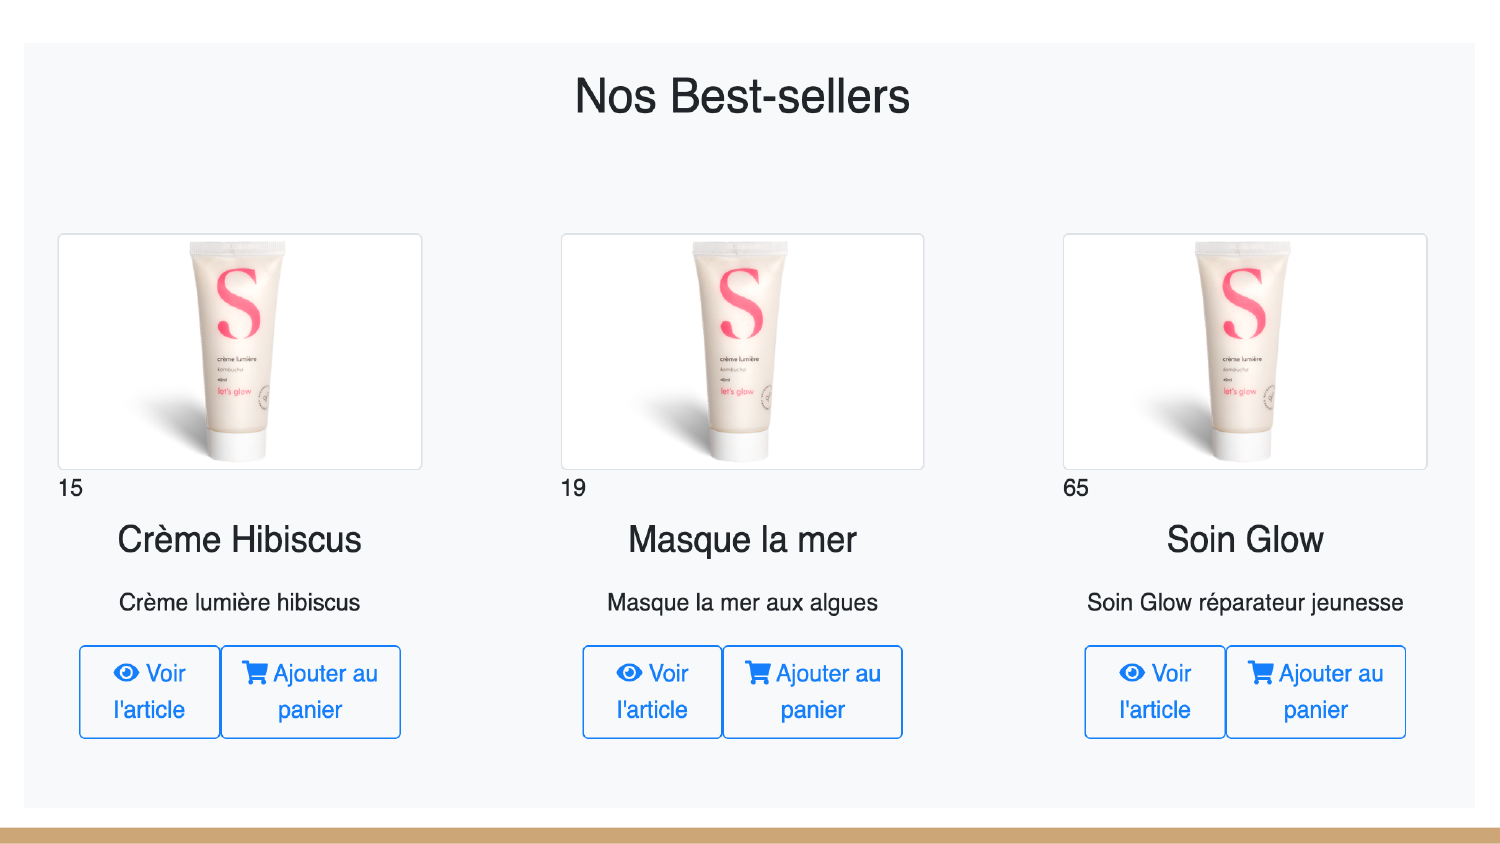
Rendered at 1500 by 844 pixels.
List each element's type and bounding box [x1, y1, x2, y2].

picture [24, 32, 1475, 808]
